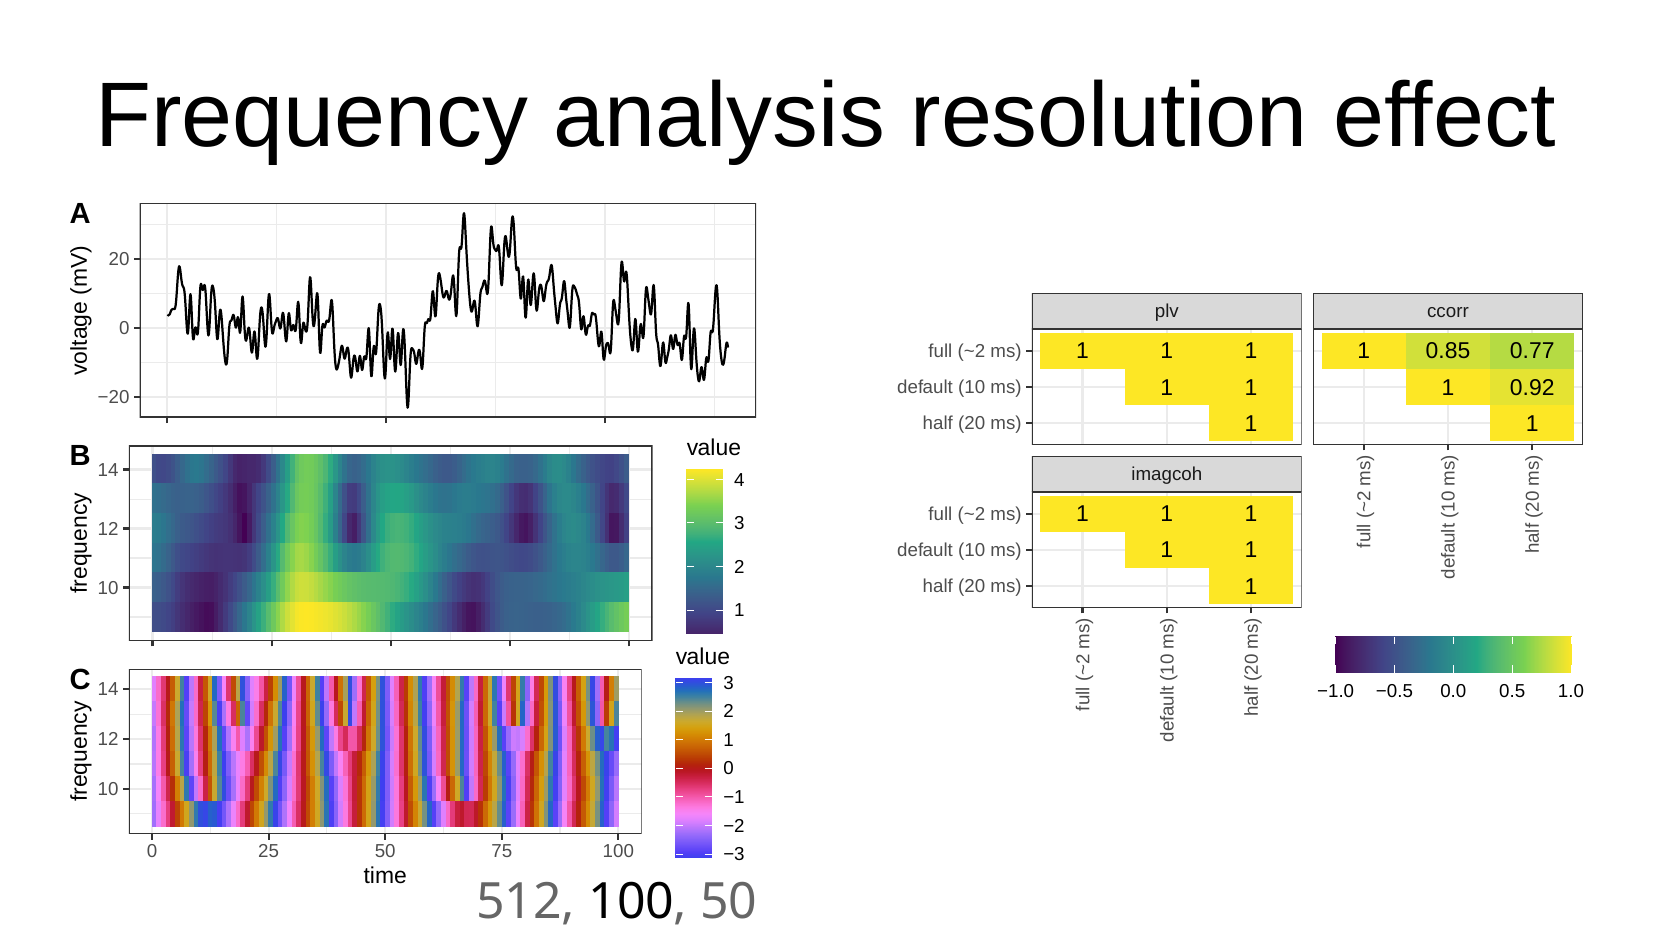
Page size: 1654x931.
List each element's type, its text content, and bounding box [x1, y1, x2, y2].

picture [59, 192, 768, 901]
title Frequency analysis resolution effect [82, 37, 1571, 193]
picture [885, 283, 1594, 754]
text_box 512, 100, 50 [461, 857, 773, 931]
